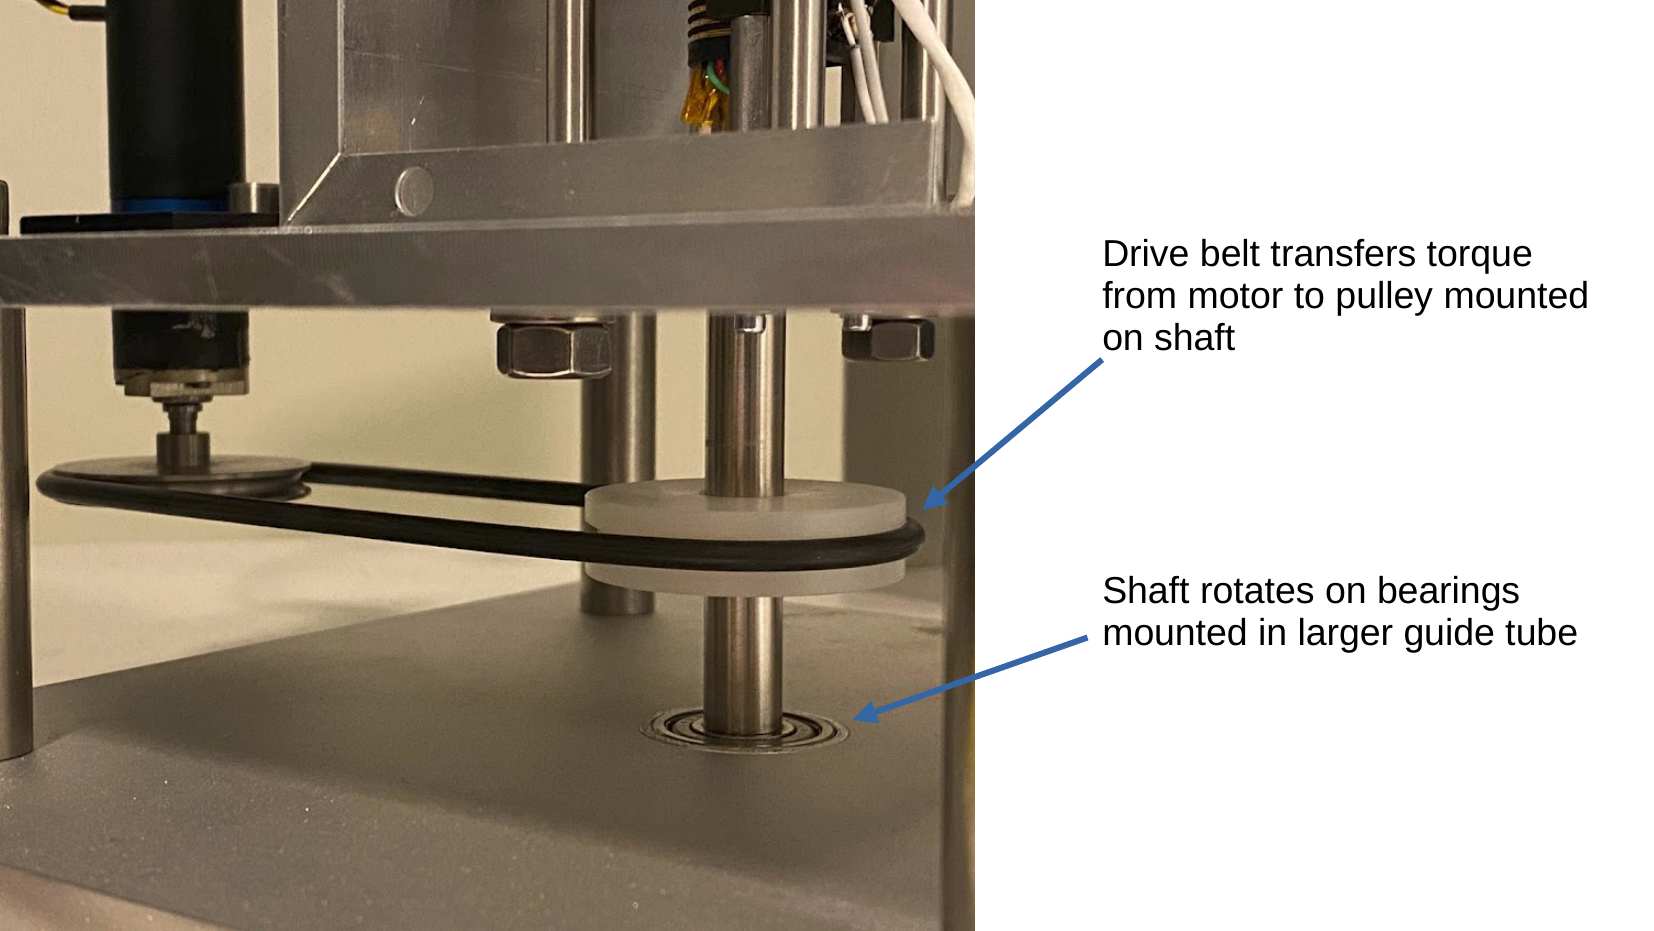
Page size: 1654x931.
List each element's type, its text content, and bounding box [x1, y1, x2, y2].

text_box Shaft rotates on bearings mounted in larger guide tube [1087, 562, 1613, 713]
picture [0, 0, 975, 931]
text_box Drive belt transfers torque from motor to pulley mounted on shaft [1087, 225, 1613, 376]
